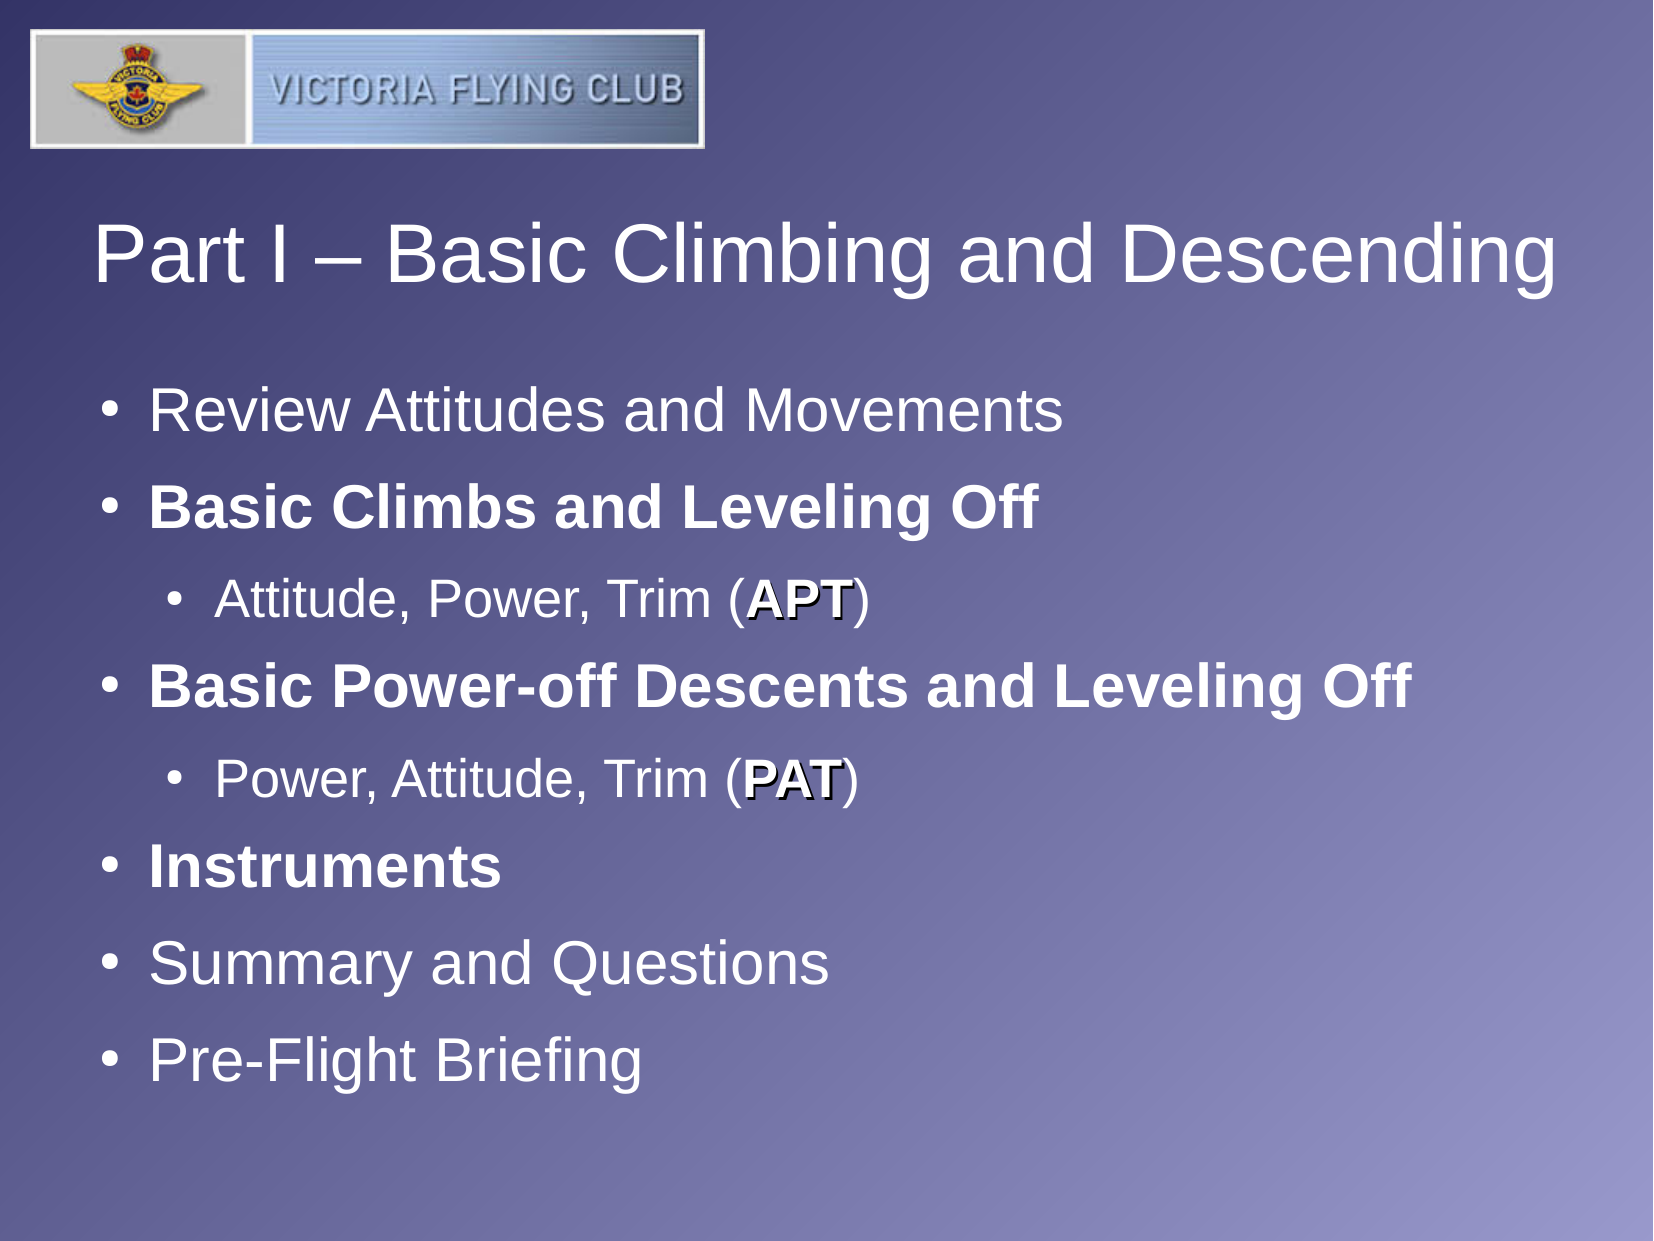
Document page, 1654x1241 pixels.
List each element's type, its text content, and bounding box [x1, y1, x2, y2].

title Part I – Basic Climbing and Descending [82, 150, 1571, 358]
picture [30, 29, 705, 149]
list Review Attitudes and Movements Basic Climbs and Leveling Off Attitude, Power, Trim (APT) Basic Power-off Descents and Leveling Off Power, Attitude, Trim (PAT) Instruments Summary and Questions Pre-Flight Briefing [82, 375, 1571, 1095]
